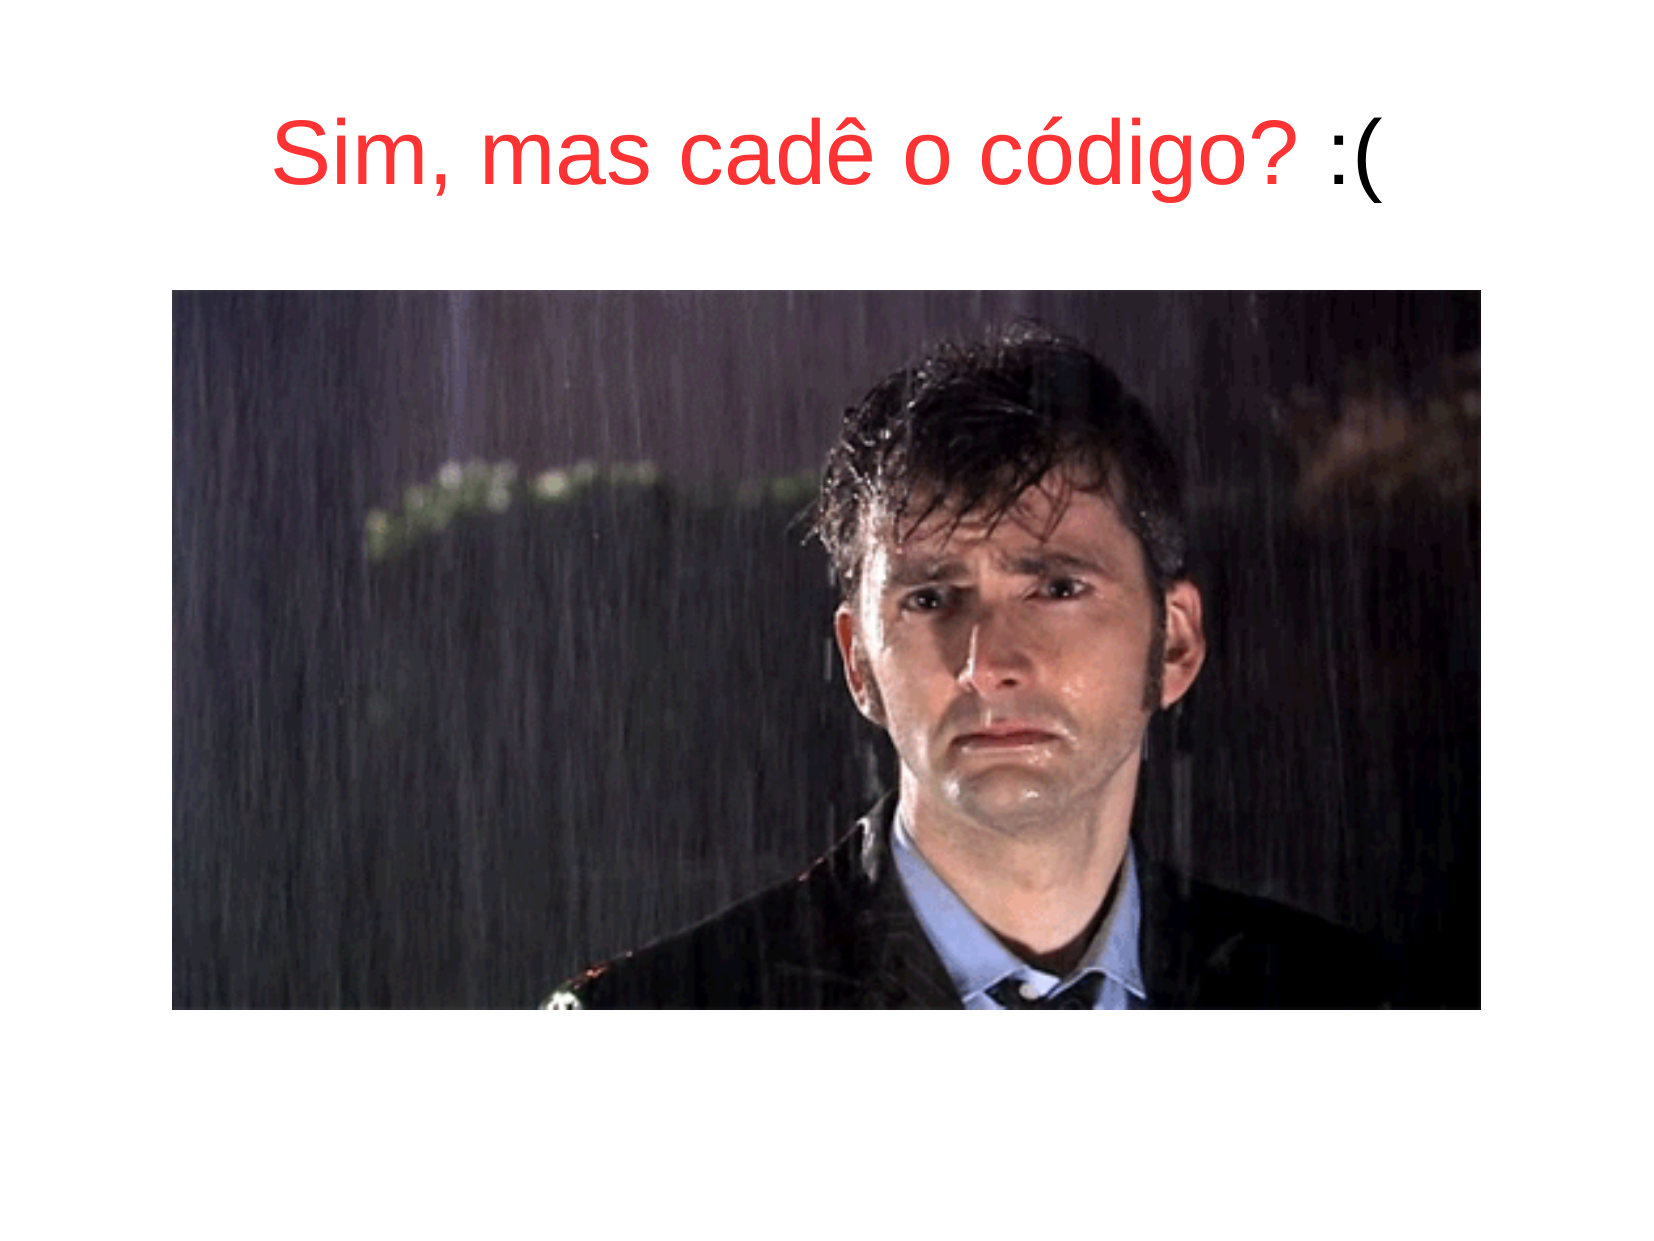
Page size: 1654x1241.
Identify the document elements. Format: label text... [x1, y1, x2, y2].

title Sim, mas cadê o código? :( [82, 49, 1571, 257]
picture [172, 290, 1481, 1010]
